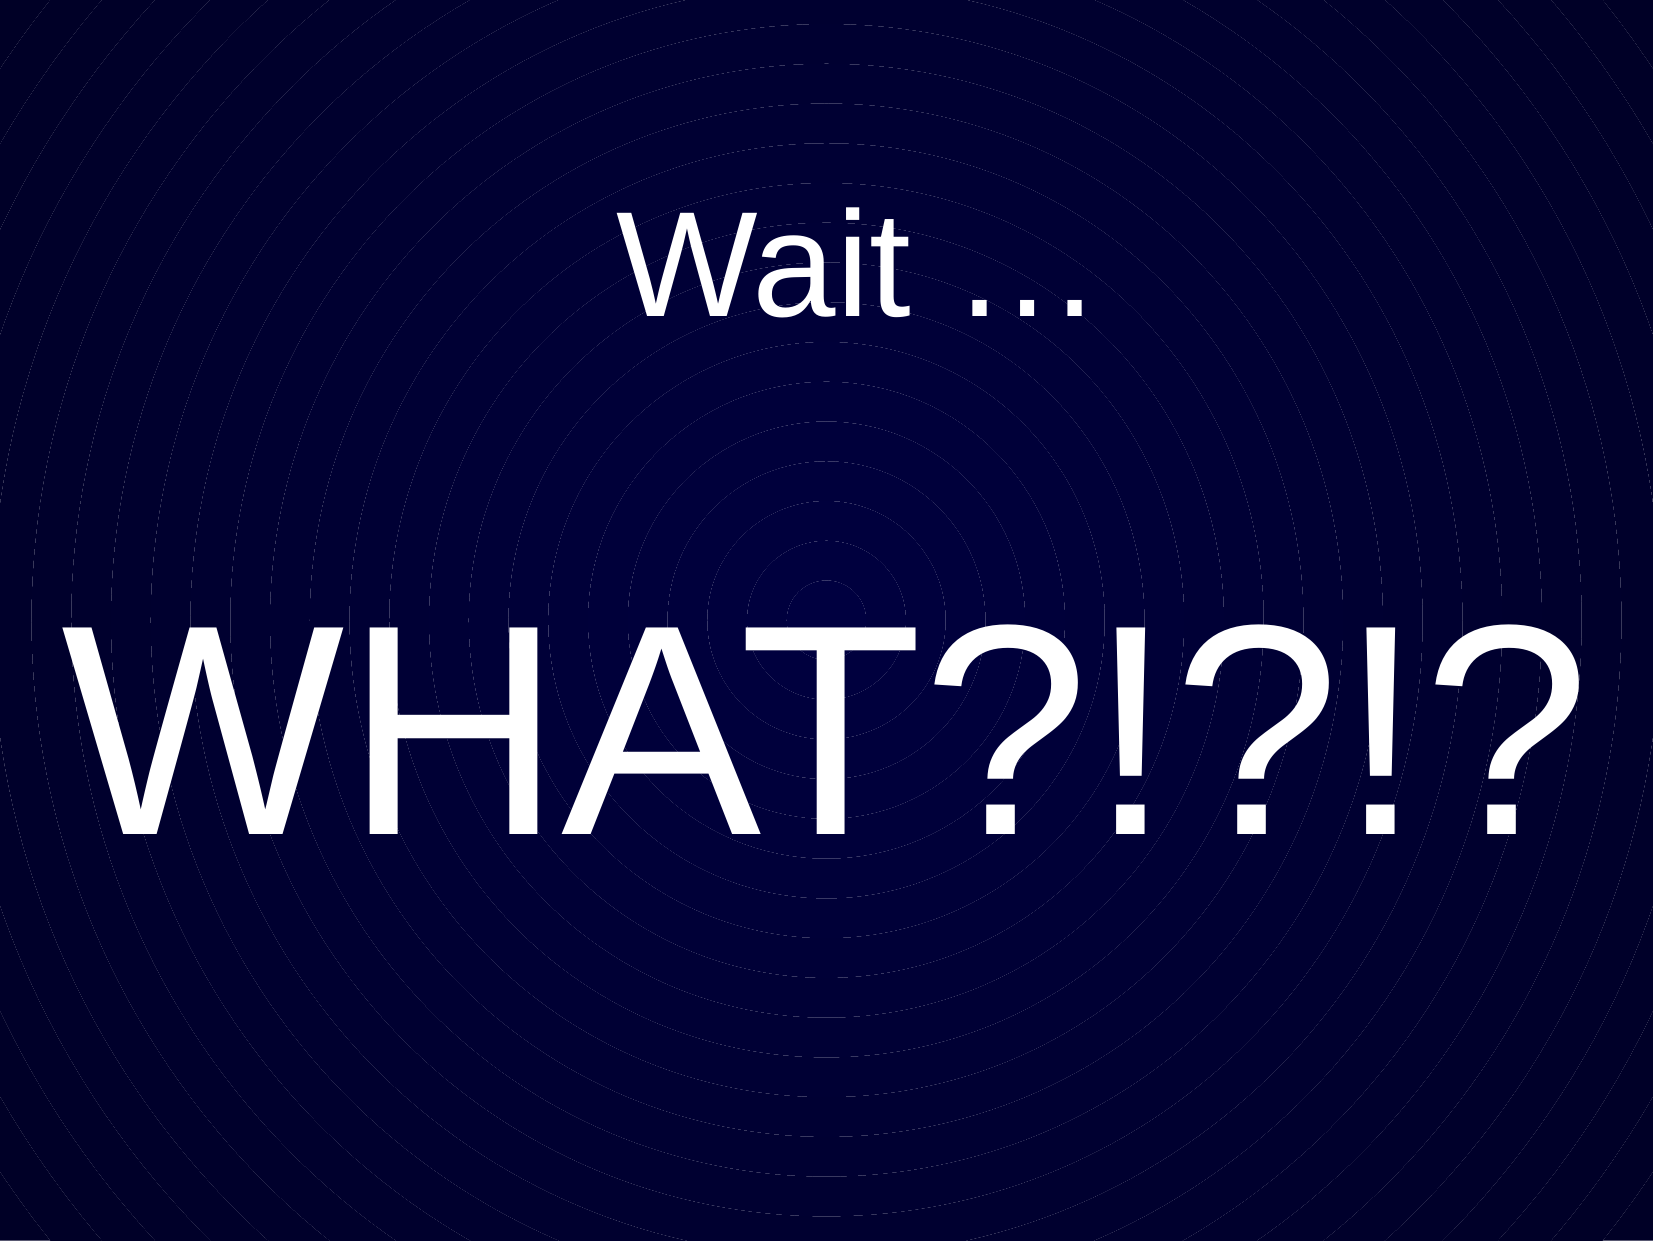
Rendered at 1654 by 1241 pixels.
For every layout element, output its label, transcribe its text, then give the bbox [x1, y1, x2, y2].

text_box WHAT?!?!? [47, 555, 1630, 1074]
text_box Wait … [602, 173, 1252, 426]
